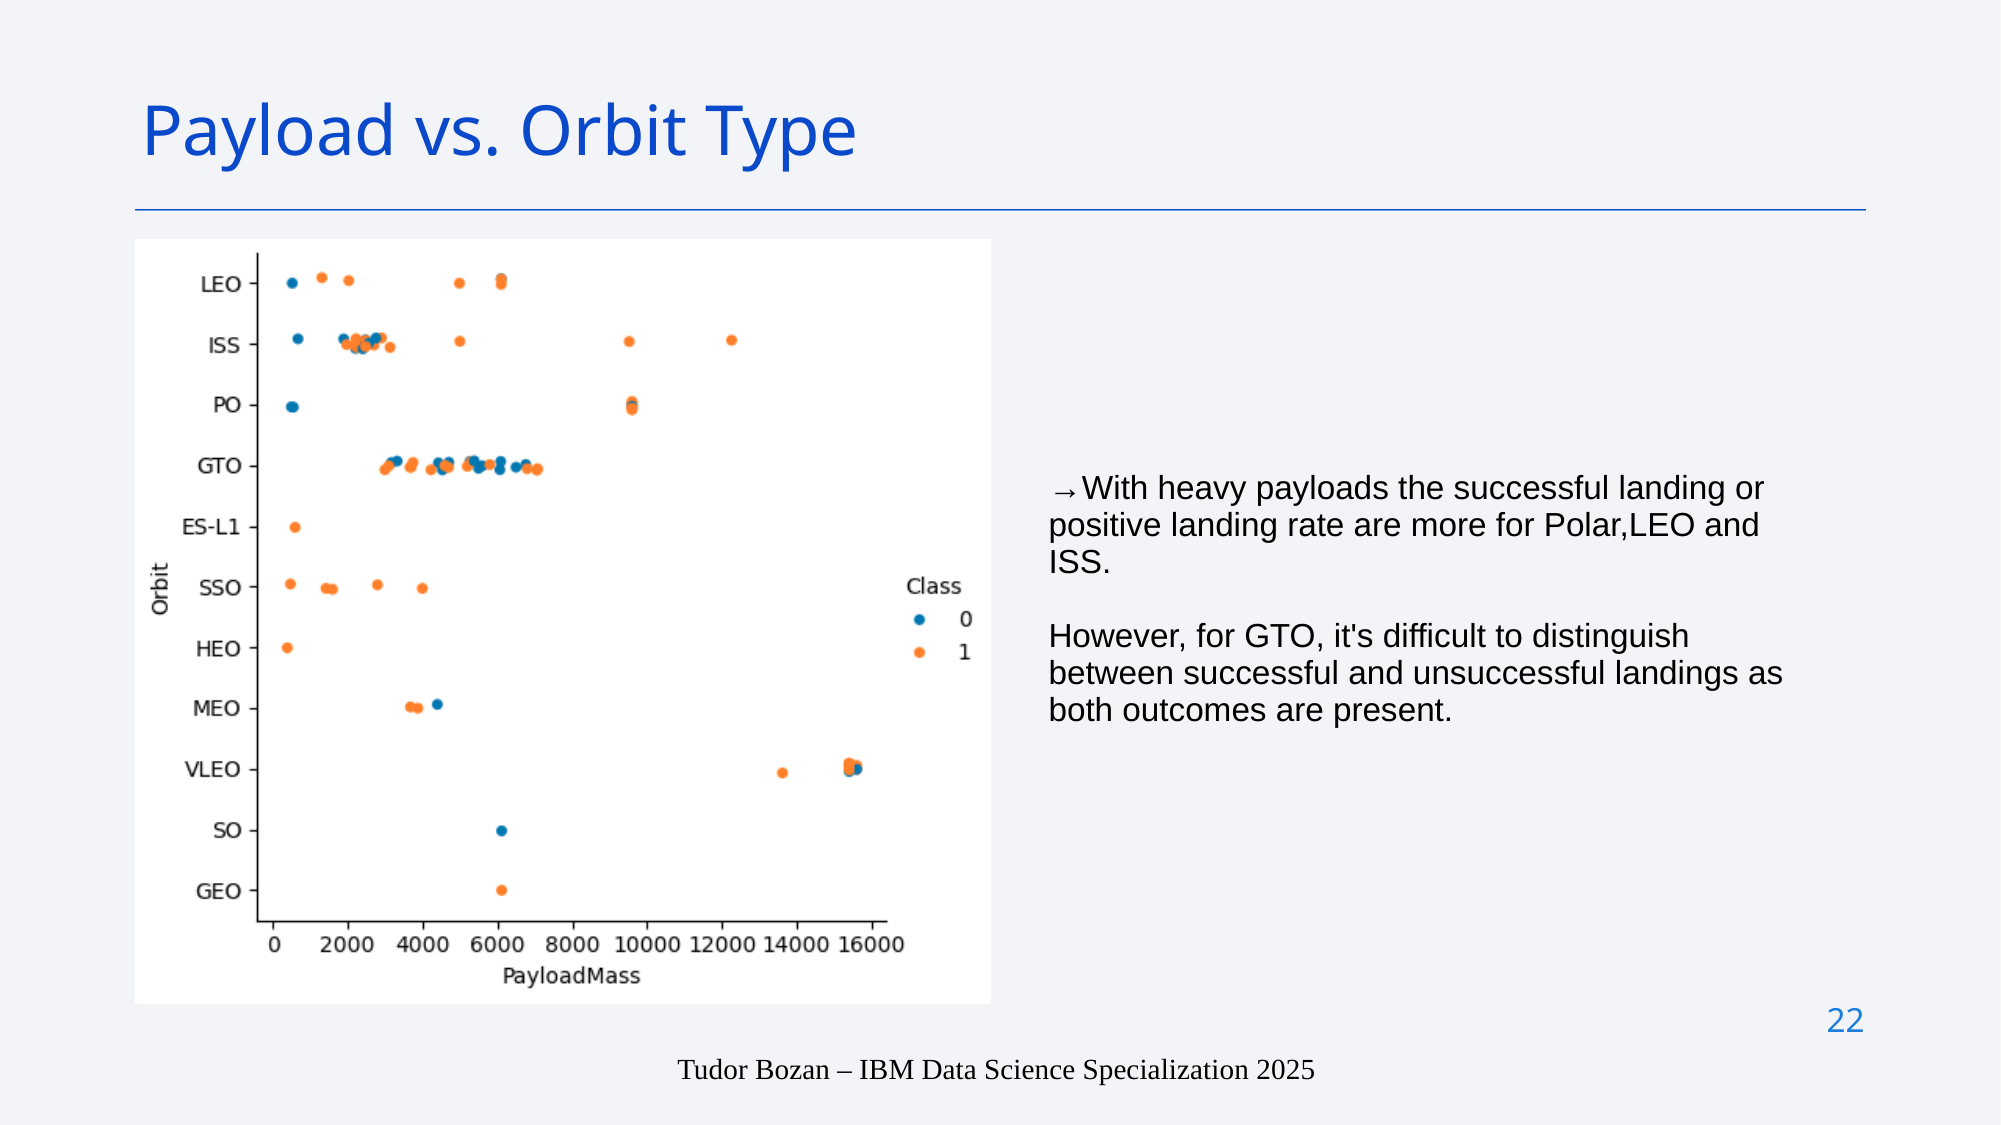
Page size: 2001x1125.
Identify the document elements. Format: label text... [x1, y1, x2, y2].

picture [0, 0, 2001, 1125]
text_box <number> [1429, 988, 1880, 1055]
text_box Payload vs. Orbit Type [126, 88, 1852, 179]
text_box →With heavy payloads the successful landing or positive landing rate are more for Polar,LEO and ISS. However, for GTO, it's difficult to distinguish between successful and unsuccessful landings as both outcomes are present. [1033, 461, 1831, 811]
